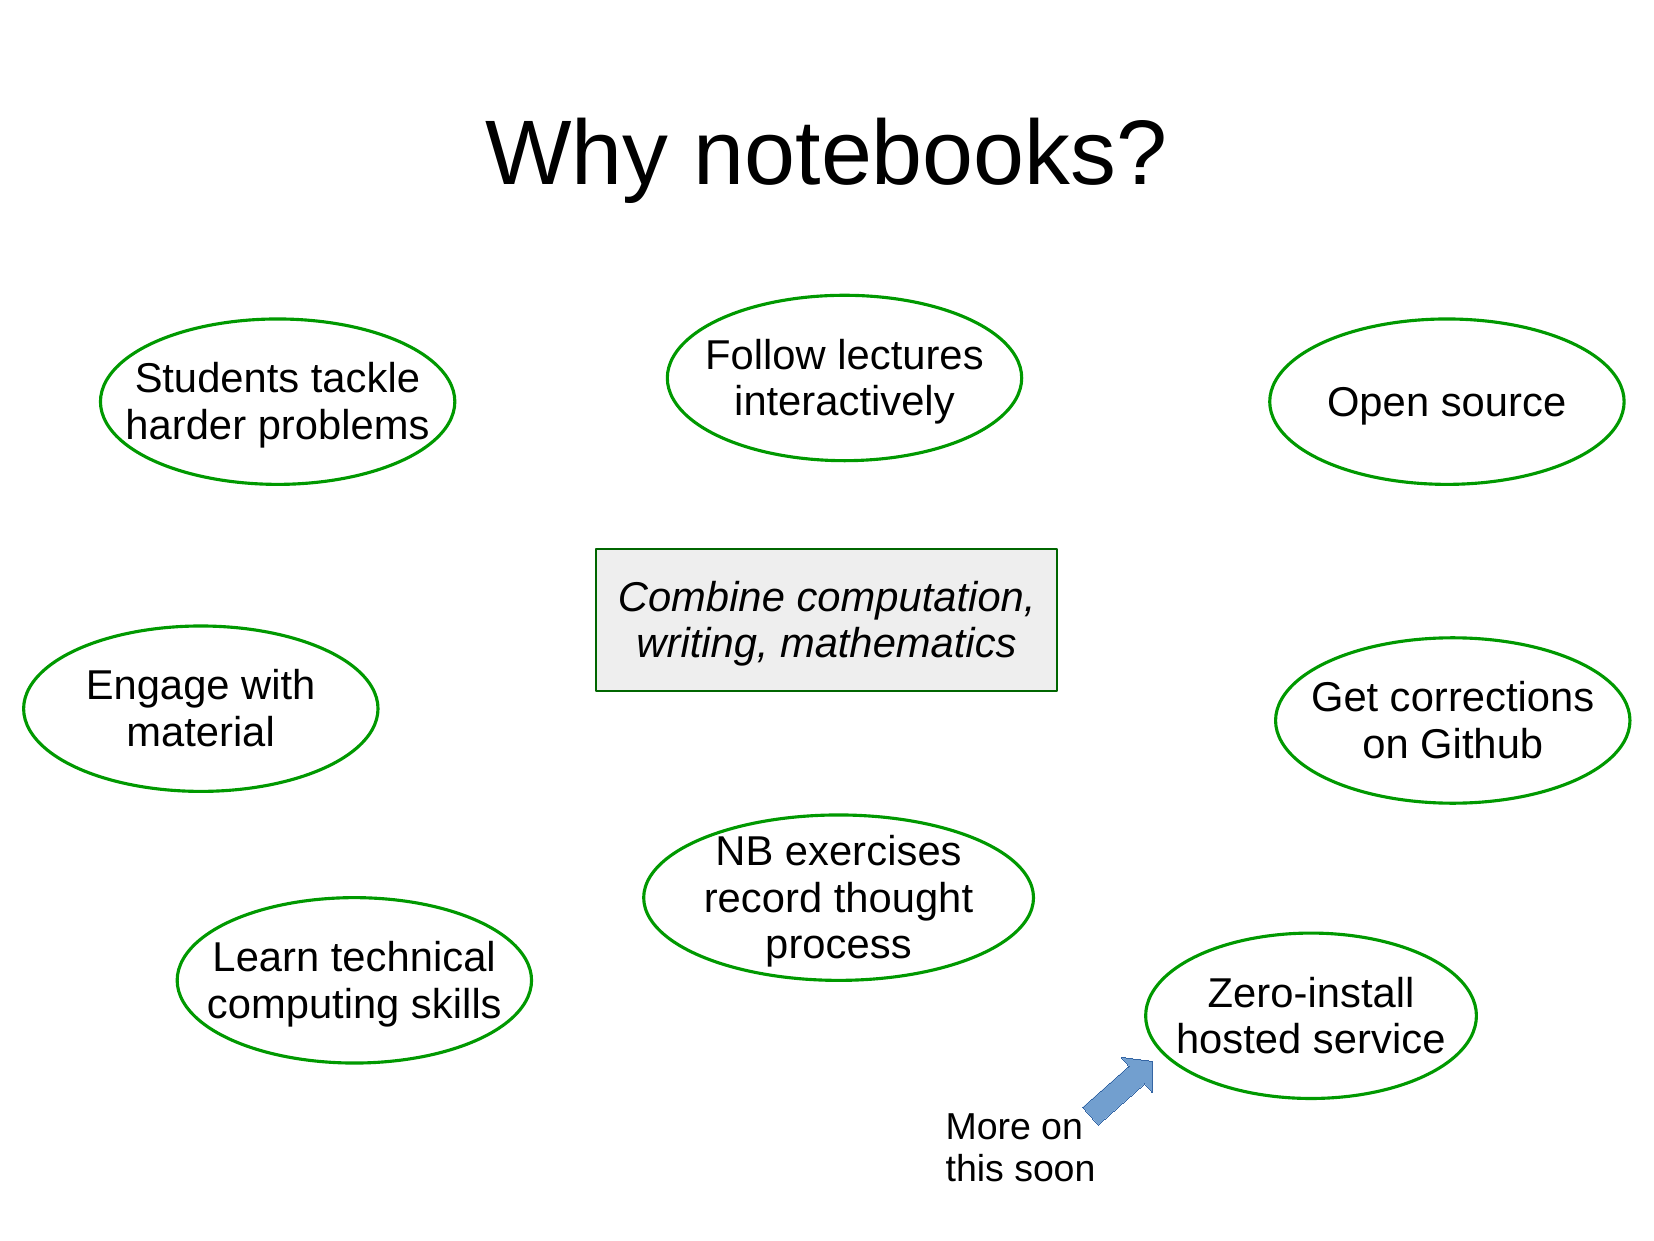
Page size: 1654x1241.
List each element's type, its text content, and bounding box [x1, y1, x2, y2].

text_box Combine computation, writing, mathematics [596, 549, 1058, 691]
text_box Students tackle harder problems [100, 318, 455, 485]
text_box Open source [1269, 318, 1625, 485]
text_box Get corrections on Github [1275, 637, 1630, 804]
text_box Engage with material [23, 625, 379, 792]
text_box Zero-install hosted service [1145, 933, 1477, 1099]
text_box NB exercises record thought process [643, 814, 1034, 981]
title Why notebooks? [82, 49, 1571, 257]
text_box Learn technical computing skills [177, 897, 532, 1064]
text_box More on this soon [930, 1098, 1111, 1198]
text_box [1093, 1057, 1153, 1114]
text_box Follow lectures interactively [667, 295, 1022, 461]
